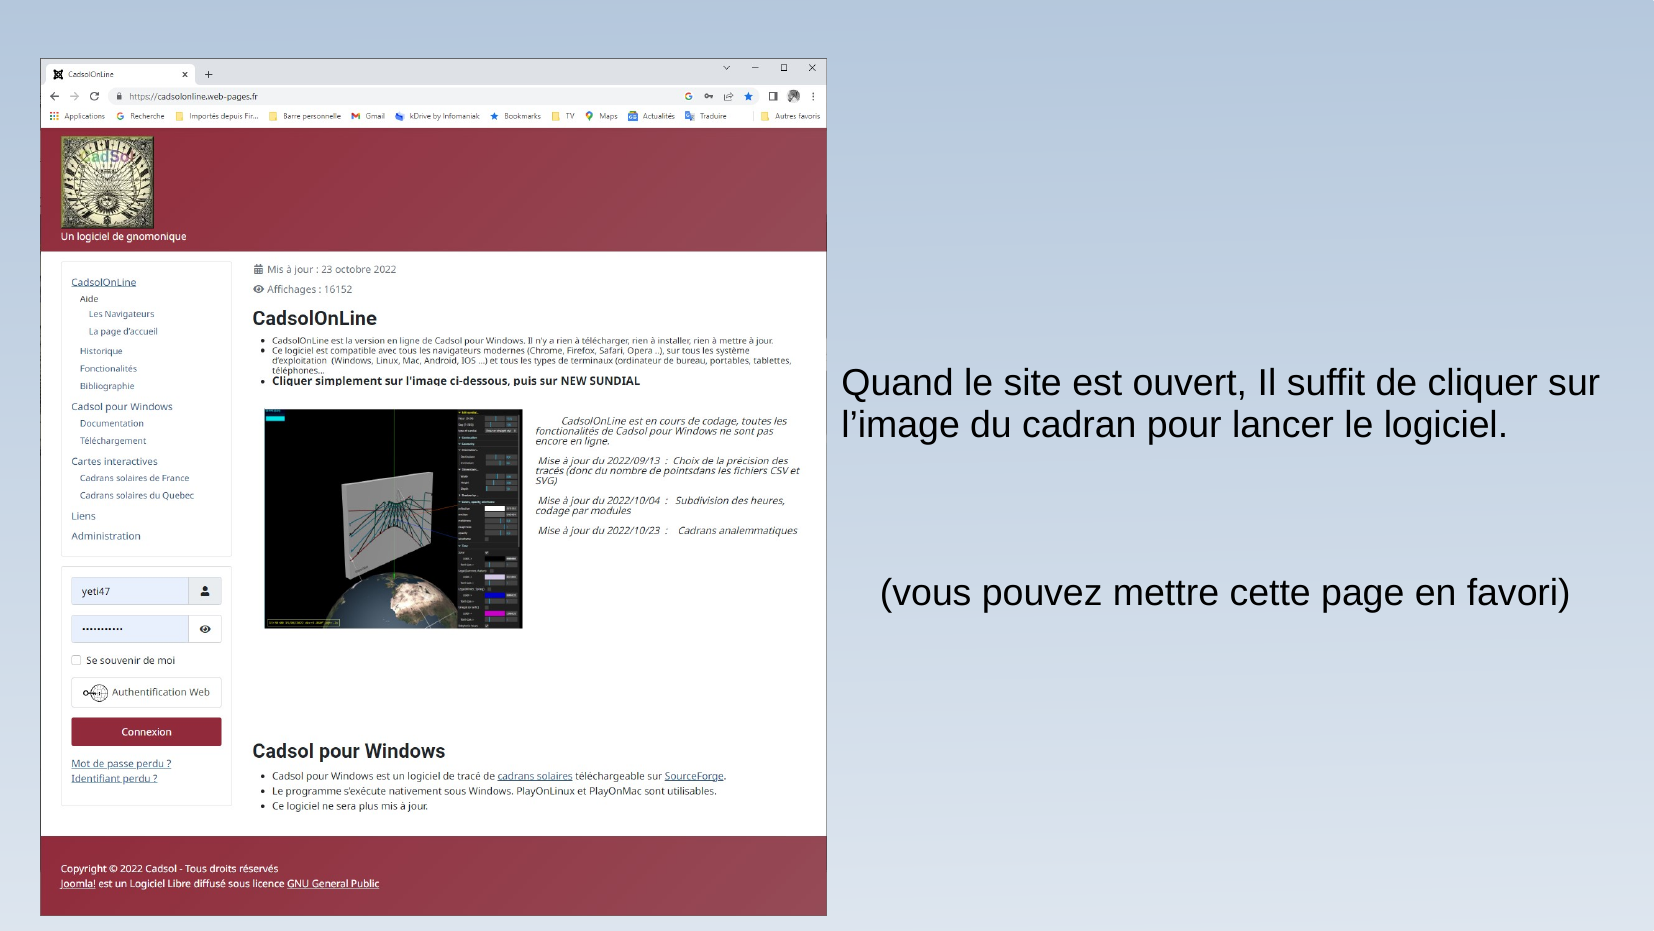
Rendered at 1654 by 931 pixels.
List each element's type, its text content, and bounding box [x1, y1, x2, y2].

text_box Quand le site est ouvert, Il suffit de cliquer sur l’image du cadran pour lancer le logiciel. (vous pouvez mettre cette page en favori) [826, 354, 1625, 706]
picture [40, 58, 827, 916]
